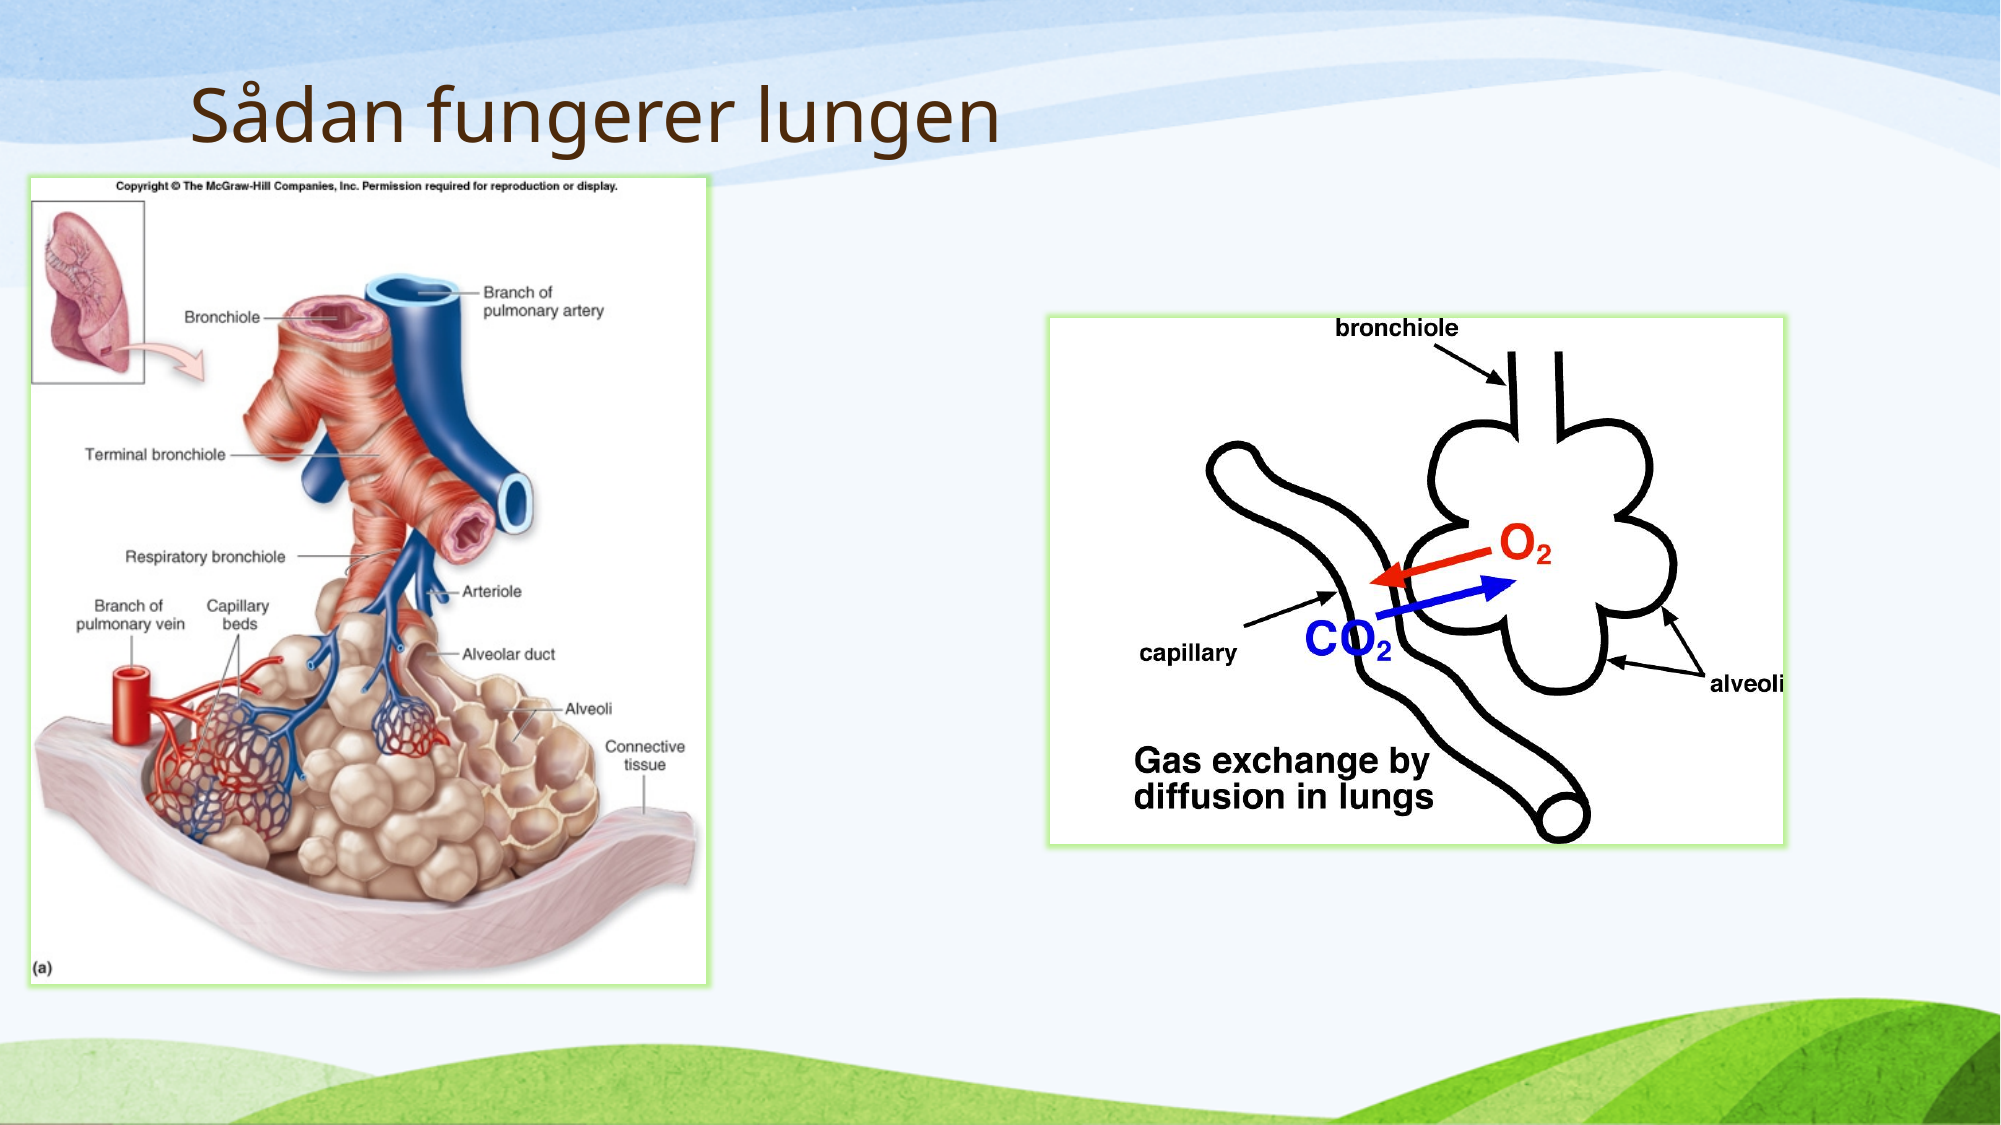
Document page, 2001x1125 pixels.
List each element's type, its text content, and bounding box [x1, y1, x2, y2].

title Sådan fungerer lungen [174, 50, 1825, 167]
picture [0, 0, 2001, 1125]
